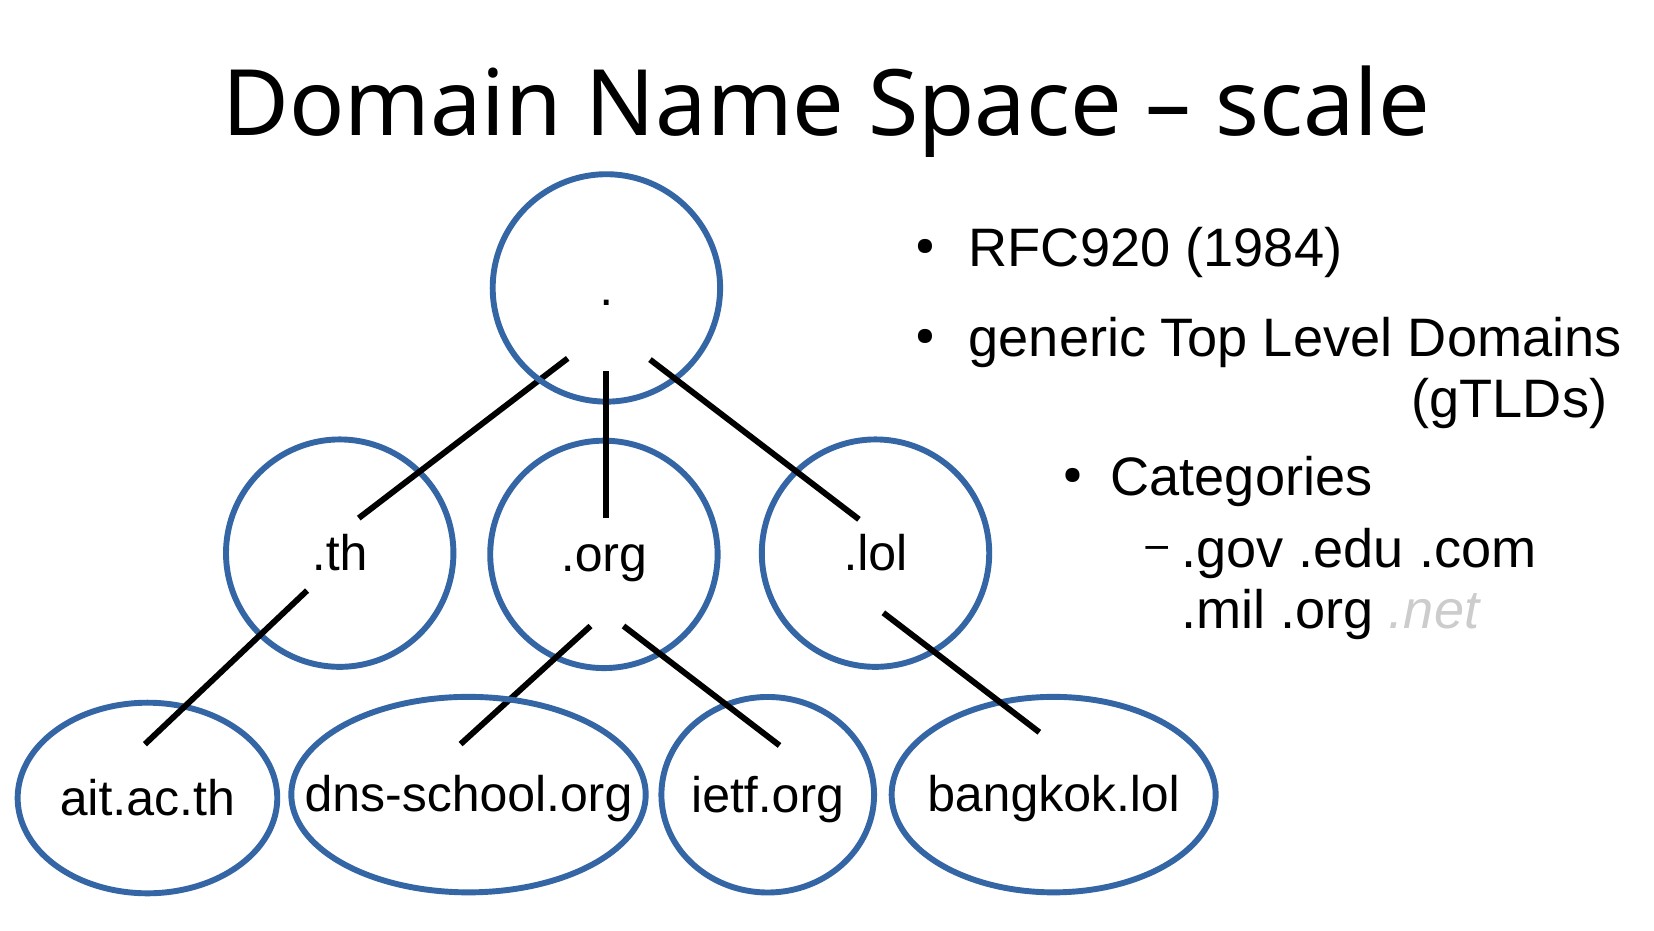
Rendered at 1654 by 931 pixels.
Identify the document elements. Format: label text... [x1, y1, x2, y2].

text_box dns-school.org [291, 696, 646, 893]
text_box .th [226, 439, 454, 667]
text_box ait.ac.th [17, 702, 278, 894]
title Domain Name Space – scale [82, 37, 1571, 221]
text_box .org [490, 440, 718, 669]
text_box .lol [761, 439, 897, 667]
text_box . [492, 174, 721, 402]
text_box ietf.org [661, 696, 875, 893]
list RFC920 (1984) generic Top Level Domains (gTLDs) Categories .gov .edu .com .mil .org .net [897, 217, 1654, 931]
text_box bangkok.lol [891, 769, 897, 820]
